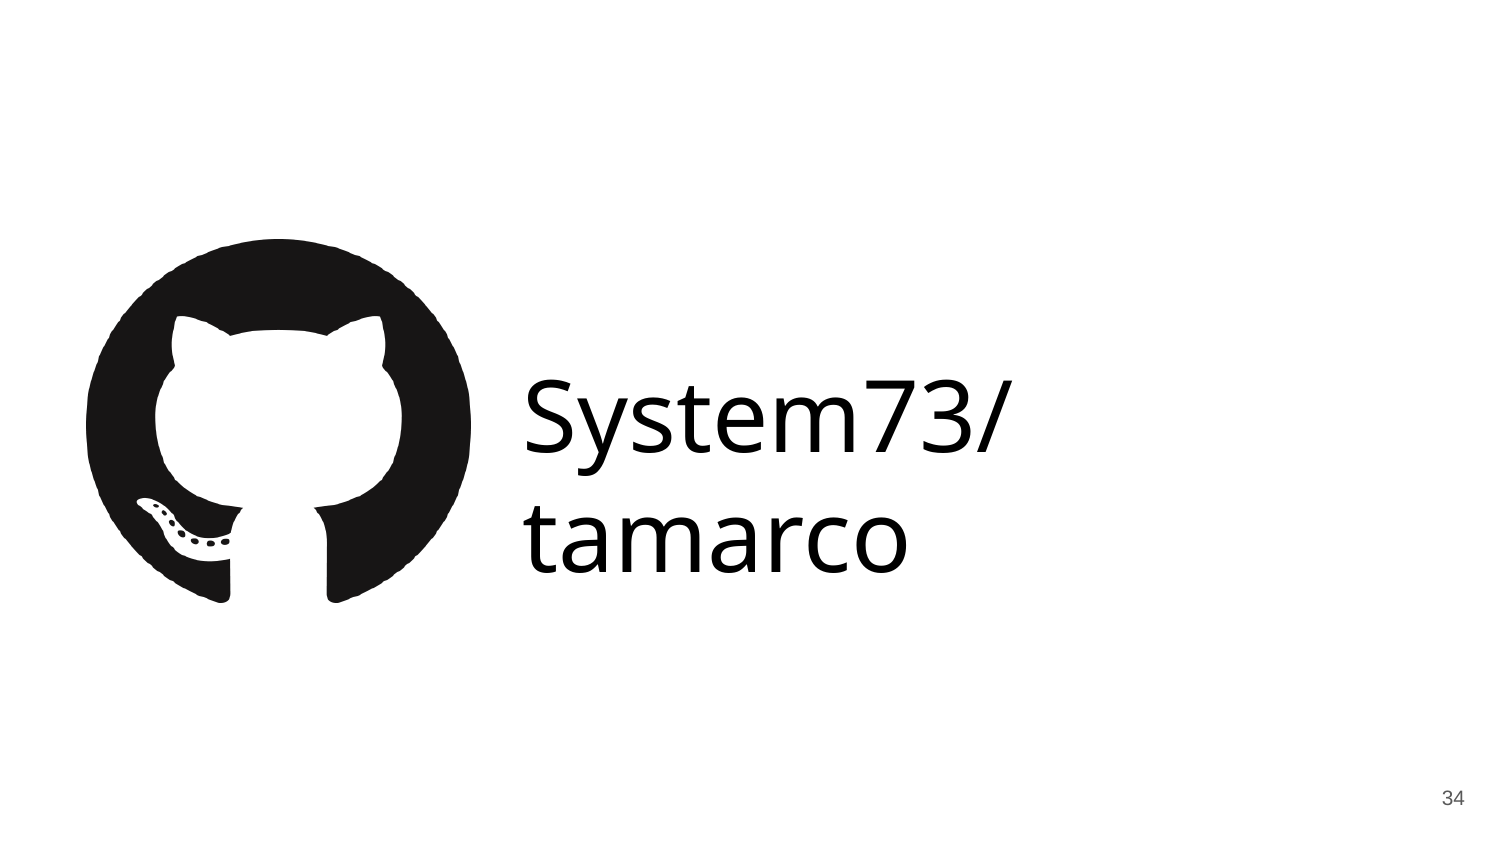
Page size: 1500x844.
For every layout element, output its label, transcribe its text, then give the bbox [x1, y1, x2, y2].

slide_number <number> [1389, 764, 1480, 830]
text_box System73/tamarco [507, 337, 1405, 507]
picture [22, 172, 535, 672]
